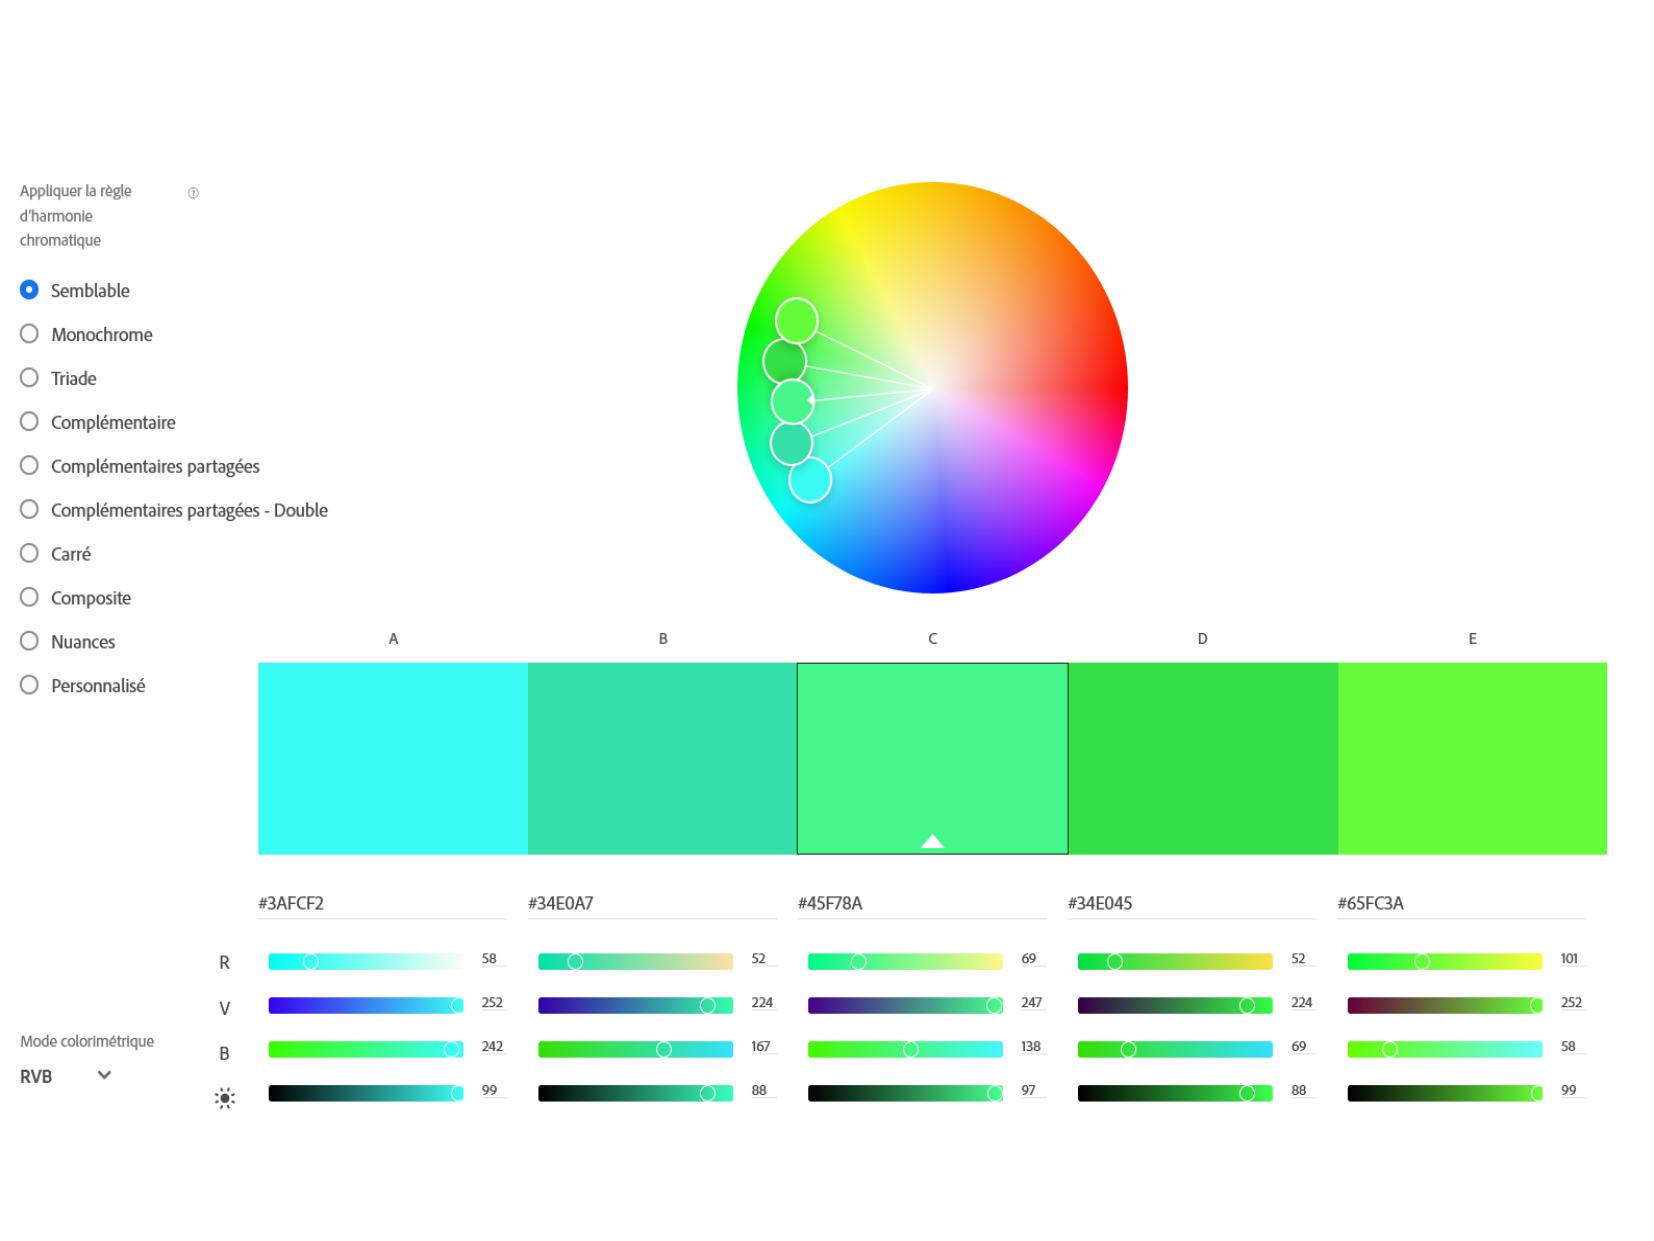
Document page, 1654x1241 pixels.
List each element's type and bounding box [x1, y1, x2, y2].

picture [0, 159, 1654, 1140]
